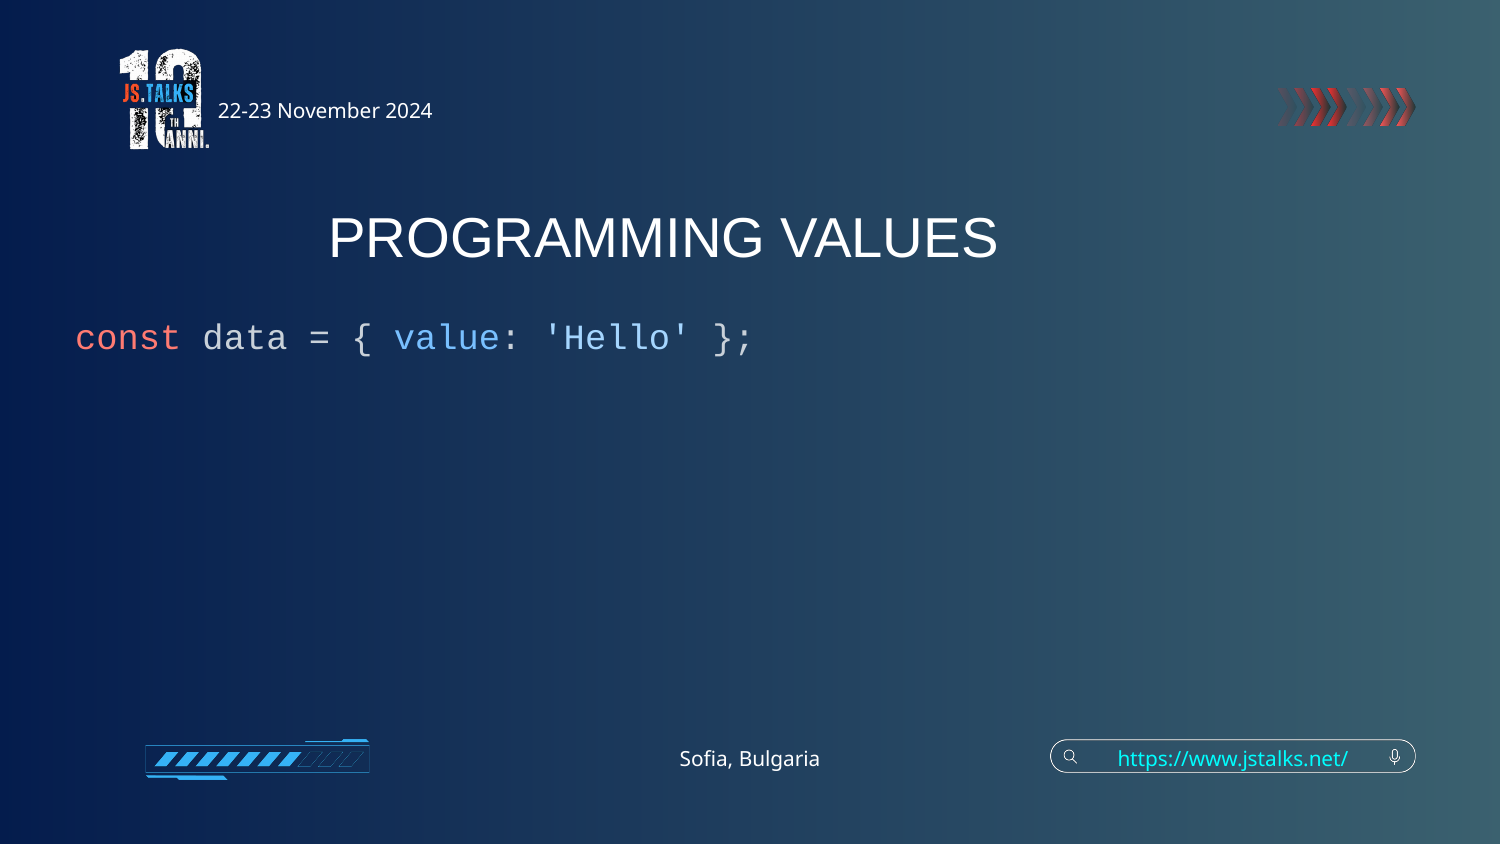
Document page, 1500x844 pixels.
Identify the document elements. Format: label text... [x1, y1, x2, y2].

text_box [1277, 88, 1416, 126]
text_box https://www.jstalks.net/ [1103, 744, 1362, 772]
text_box const data = { value: 'Hello' }; [0, 313, 1500, 572]
text_box [65, 0, 258, 231]
text_box PROGRAMMING VALUES [328, 183, 1233, 269]
text_box 22-23 November 2024 [217, 95, 507, 123]
text_box Sofia, Bulgaria [654, 744, 846, 772]
text_box [1050, 739, 1416, 773]
text_box [145, 739, 370, 780]
